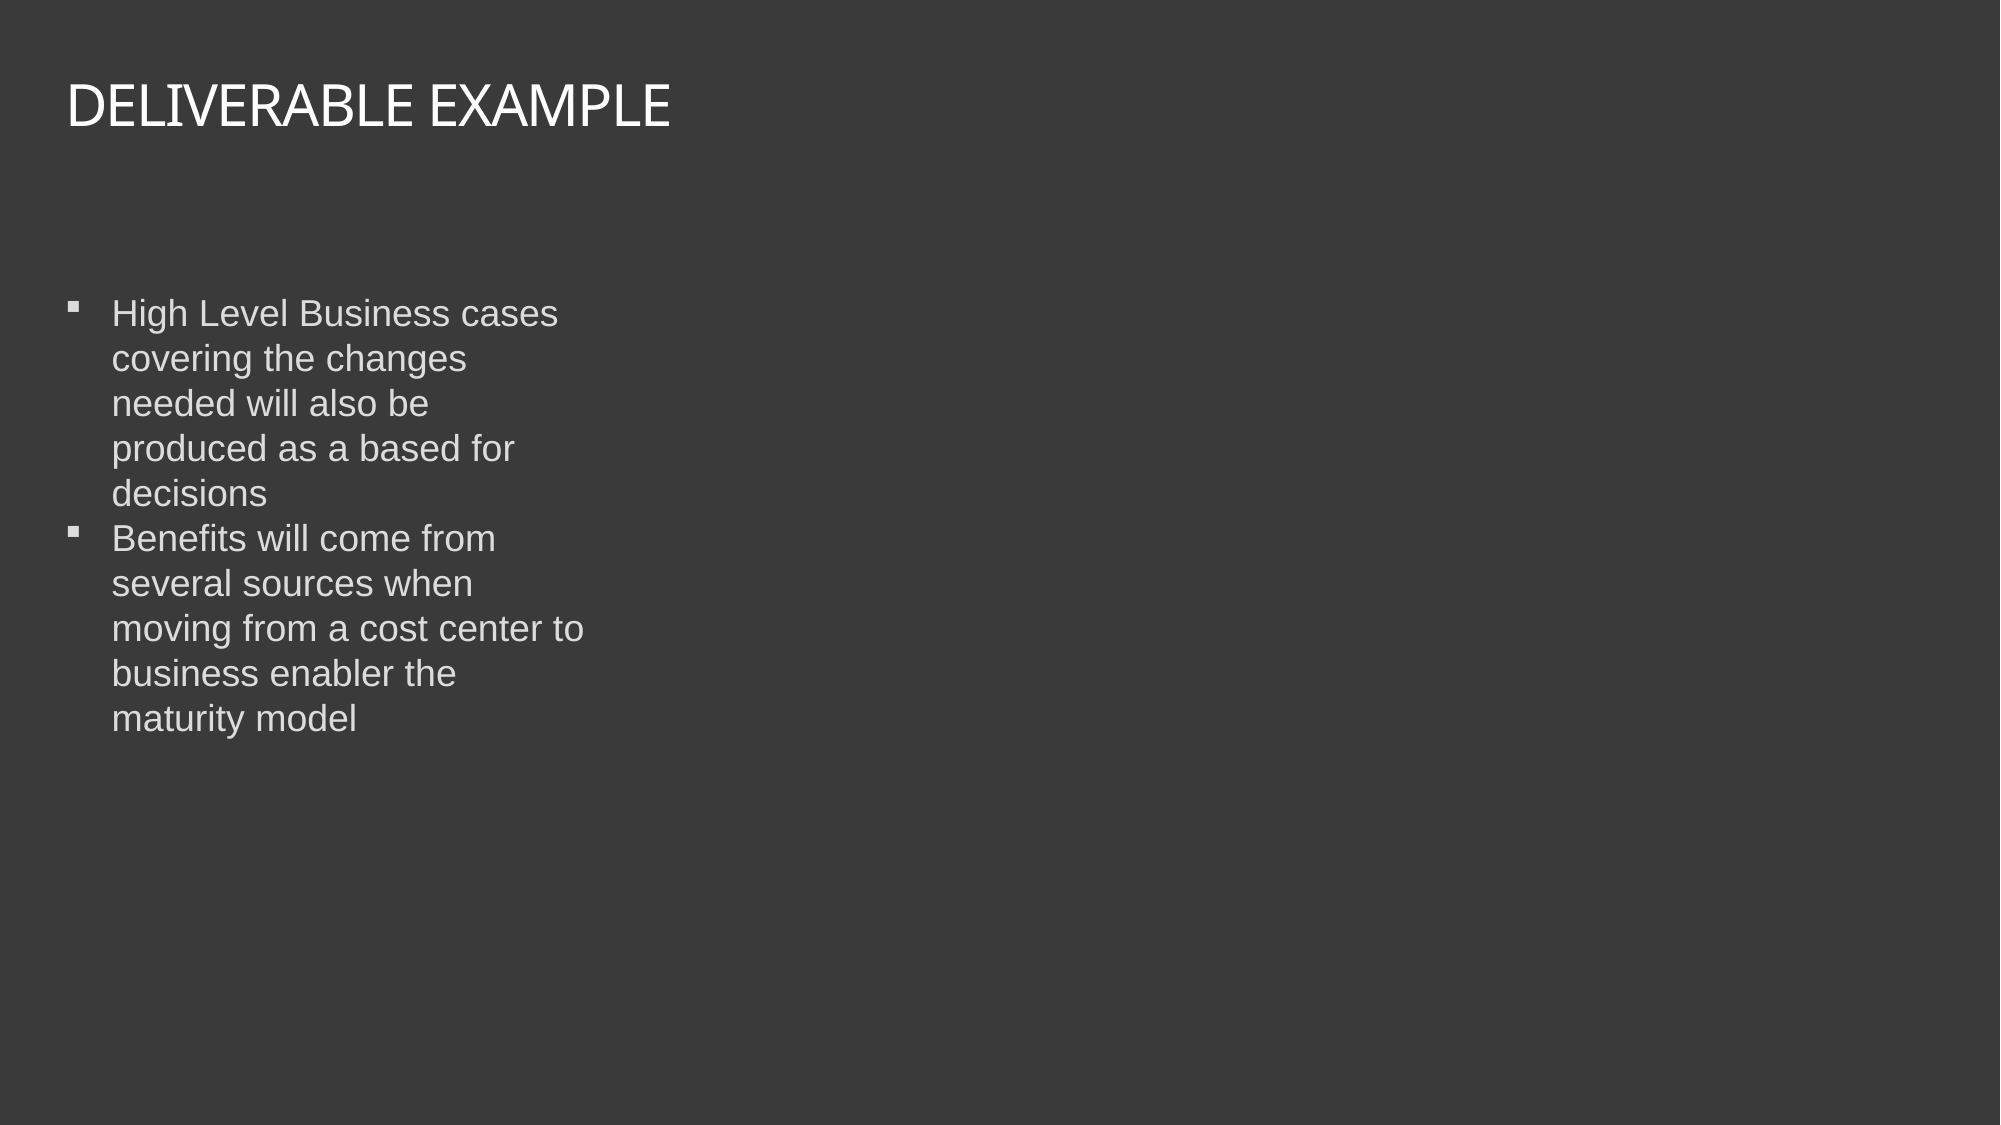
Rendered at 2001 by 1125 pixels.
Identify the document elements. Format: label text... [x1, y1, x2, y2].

title Deliverable Example [65, 63, 1779, 155]
text_box High Level Business cases covering the changes needed will also be produced as a based for decisions Benefits will come from several sources when moving from a cost center to business enabler the maturity model [49, 281, 606, 836]
